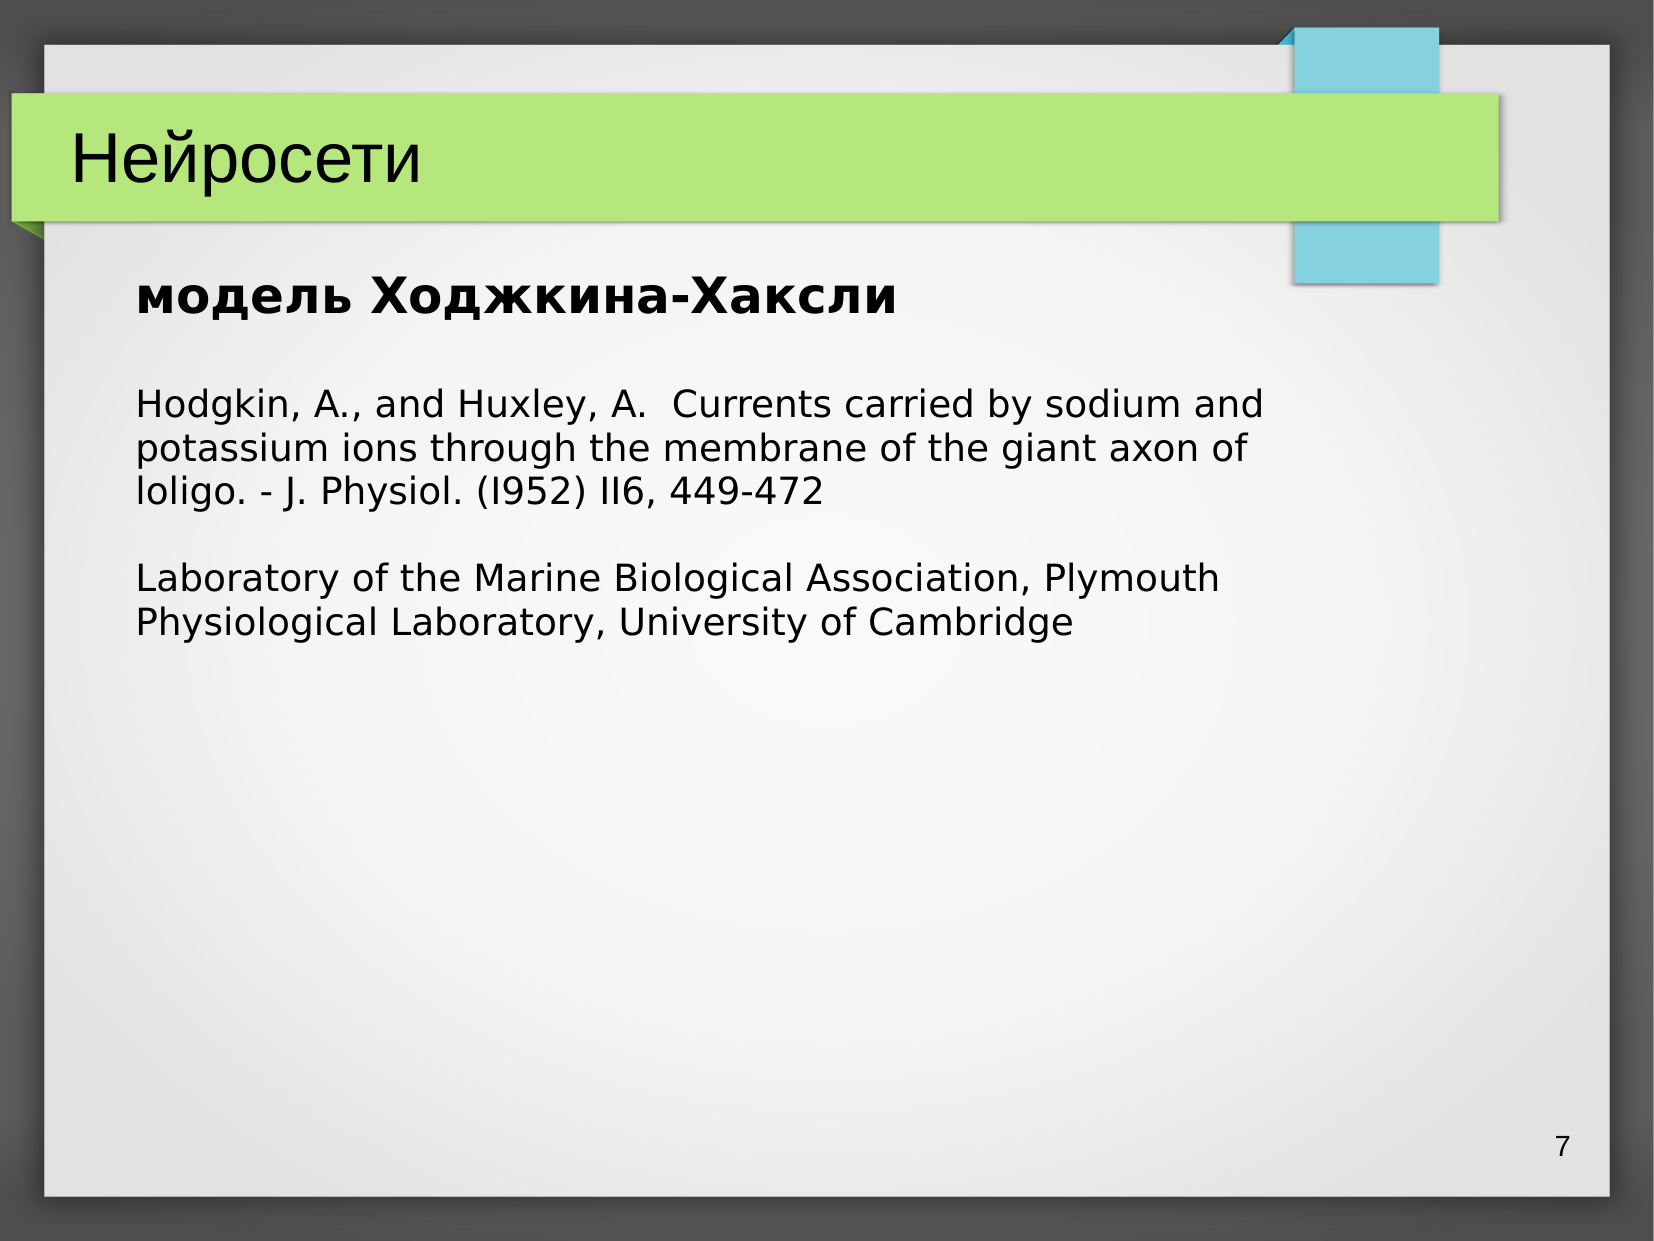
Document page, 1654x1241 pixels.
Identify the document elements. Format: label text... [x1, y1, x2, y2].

picture [0, 0, 1654, 1241]
text_box модель Ходжкина-Хаксли Hodgkin, A., and Huxley, A. Currents carried by sodium and potassium ions through the membrane of the giant axon of loligo. - J. Physiol. (I952) II6, 449-472 Laboratory of the Marine Biological Association, Plymouth Physiological Laboratory, University of Cambridge [120, 259, 1371, 1044]
title Нейросети [70, 118, 1205, 199]
